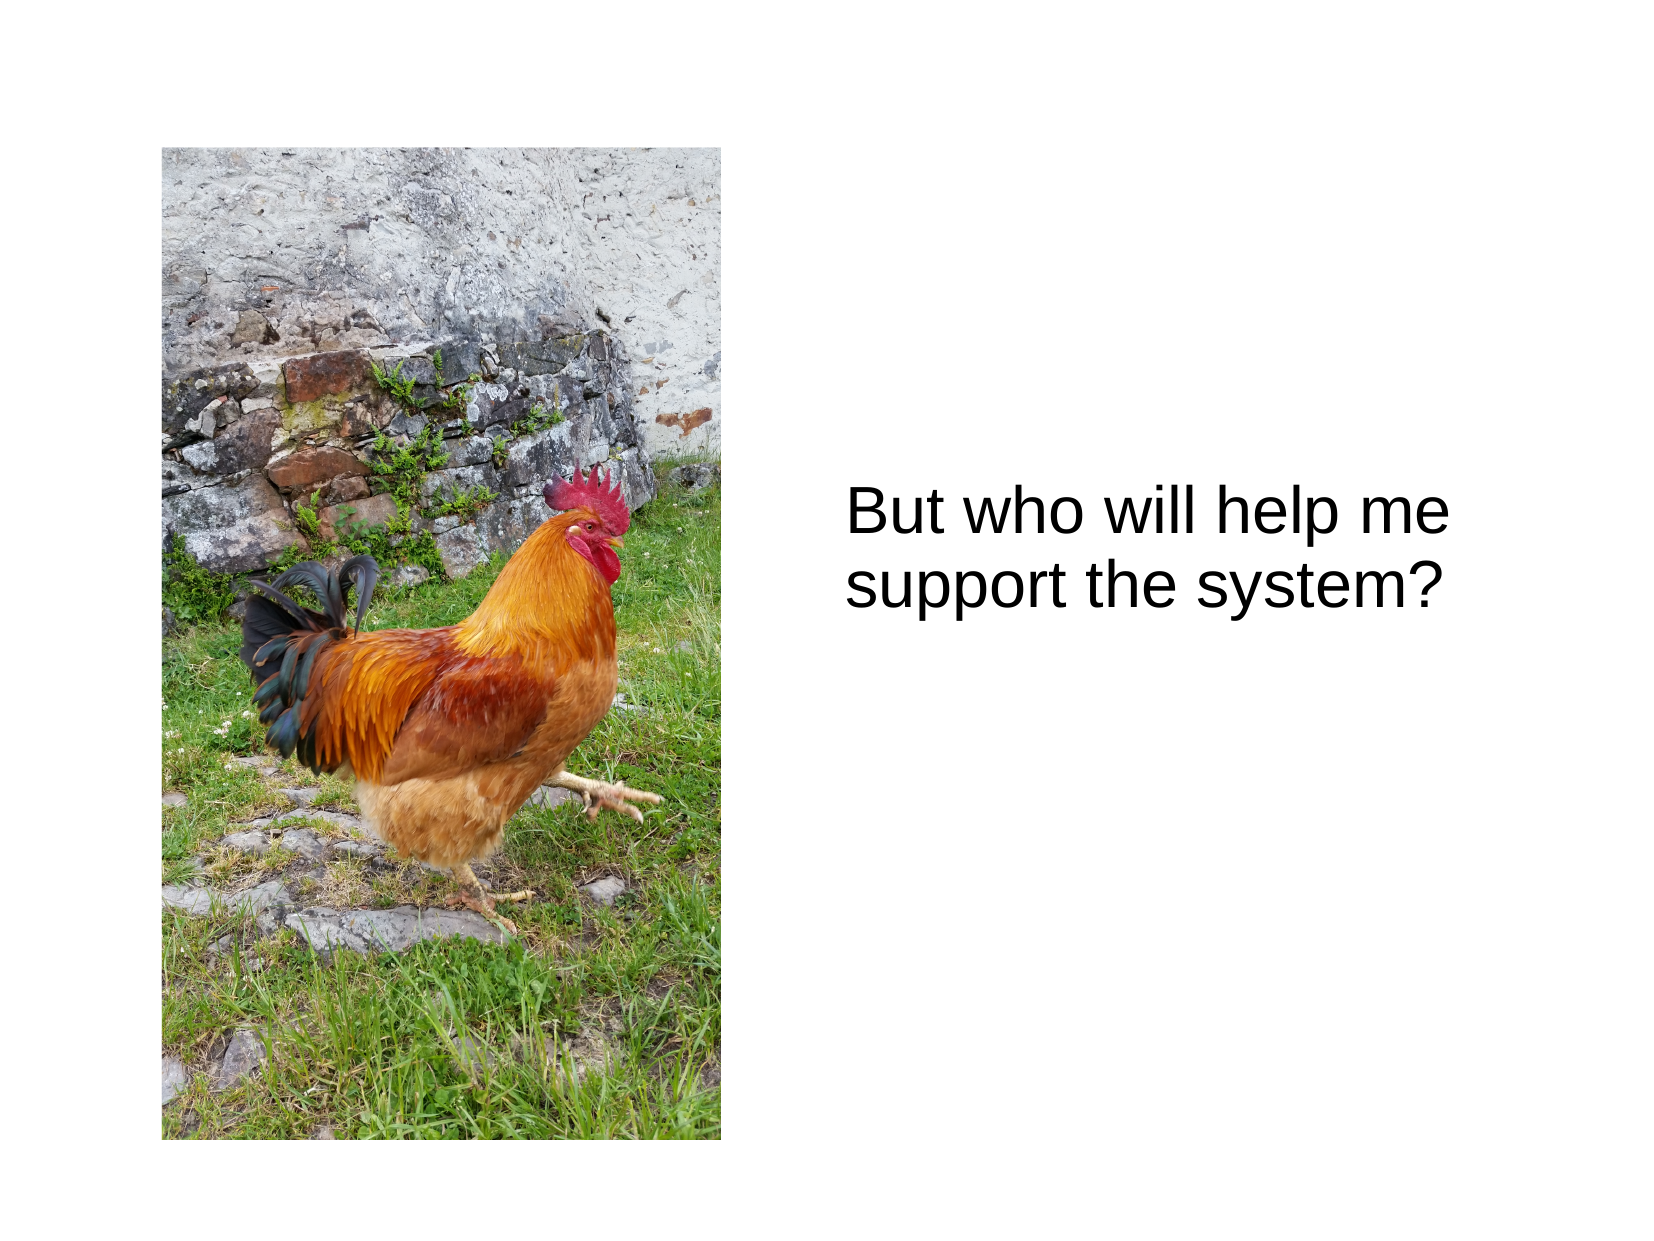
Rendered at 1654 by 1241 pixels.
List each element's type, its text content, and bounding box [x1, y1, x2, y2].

list But who will help me support the system? [845, 472, 1572, 768]
picture [161, 147, 721, 1141]
